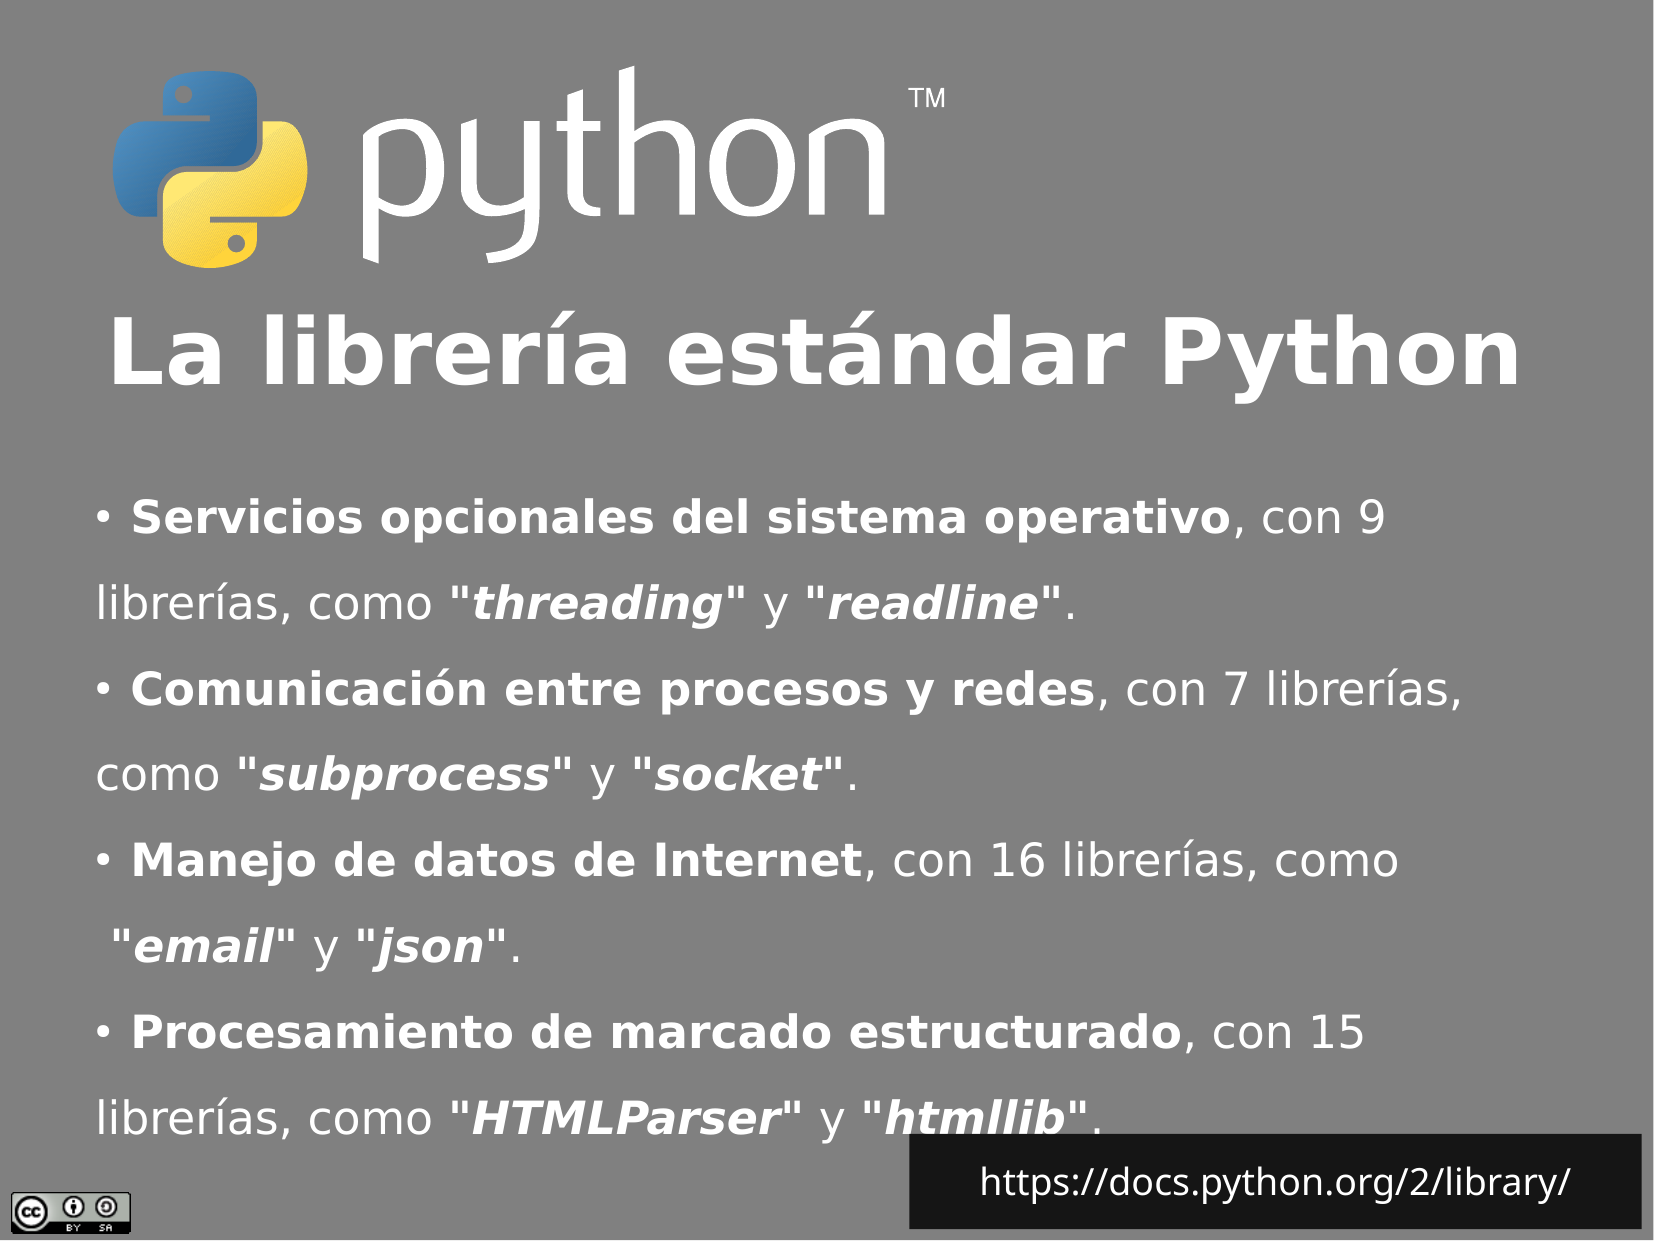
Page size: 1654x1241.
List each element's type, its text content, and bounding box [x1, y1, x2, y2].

picture [102, 59, 957, 301]
text_box La librería estándar Python [92, 291, 1540, 414]
title https://docs.python.org/2/library/ [909, 1133, 1642, 1230]
text_box [0, 0, 1654, 1241]
text_box Servicios opcionales del sistema operativo, con 9 librerías, como "threading" y "readline". Comunicación entre procesos y redes, con 7 librerías, como "subprocess" y "socket". Manejo de datos de Internet, con 16 librerías, como "email" y "json". Procesamiento de marcado estructurado, con 15 librerías, como "HTMLParser" y "htmllib". [80, 456, 1575, 1126]
picture [11, 1192, 131, 1234]
